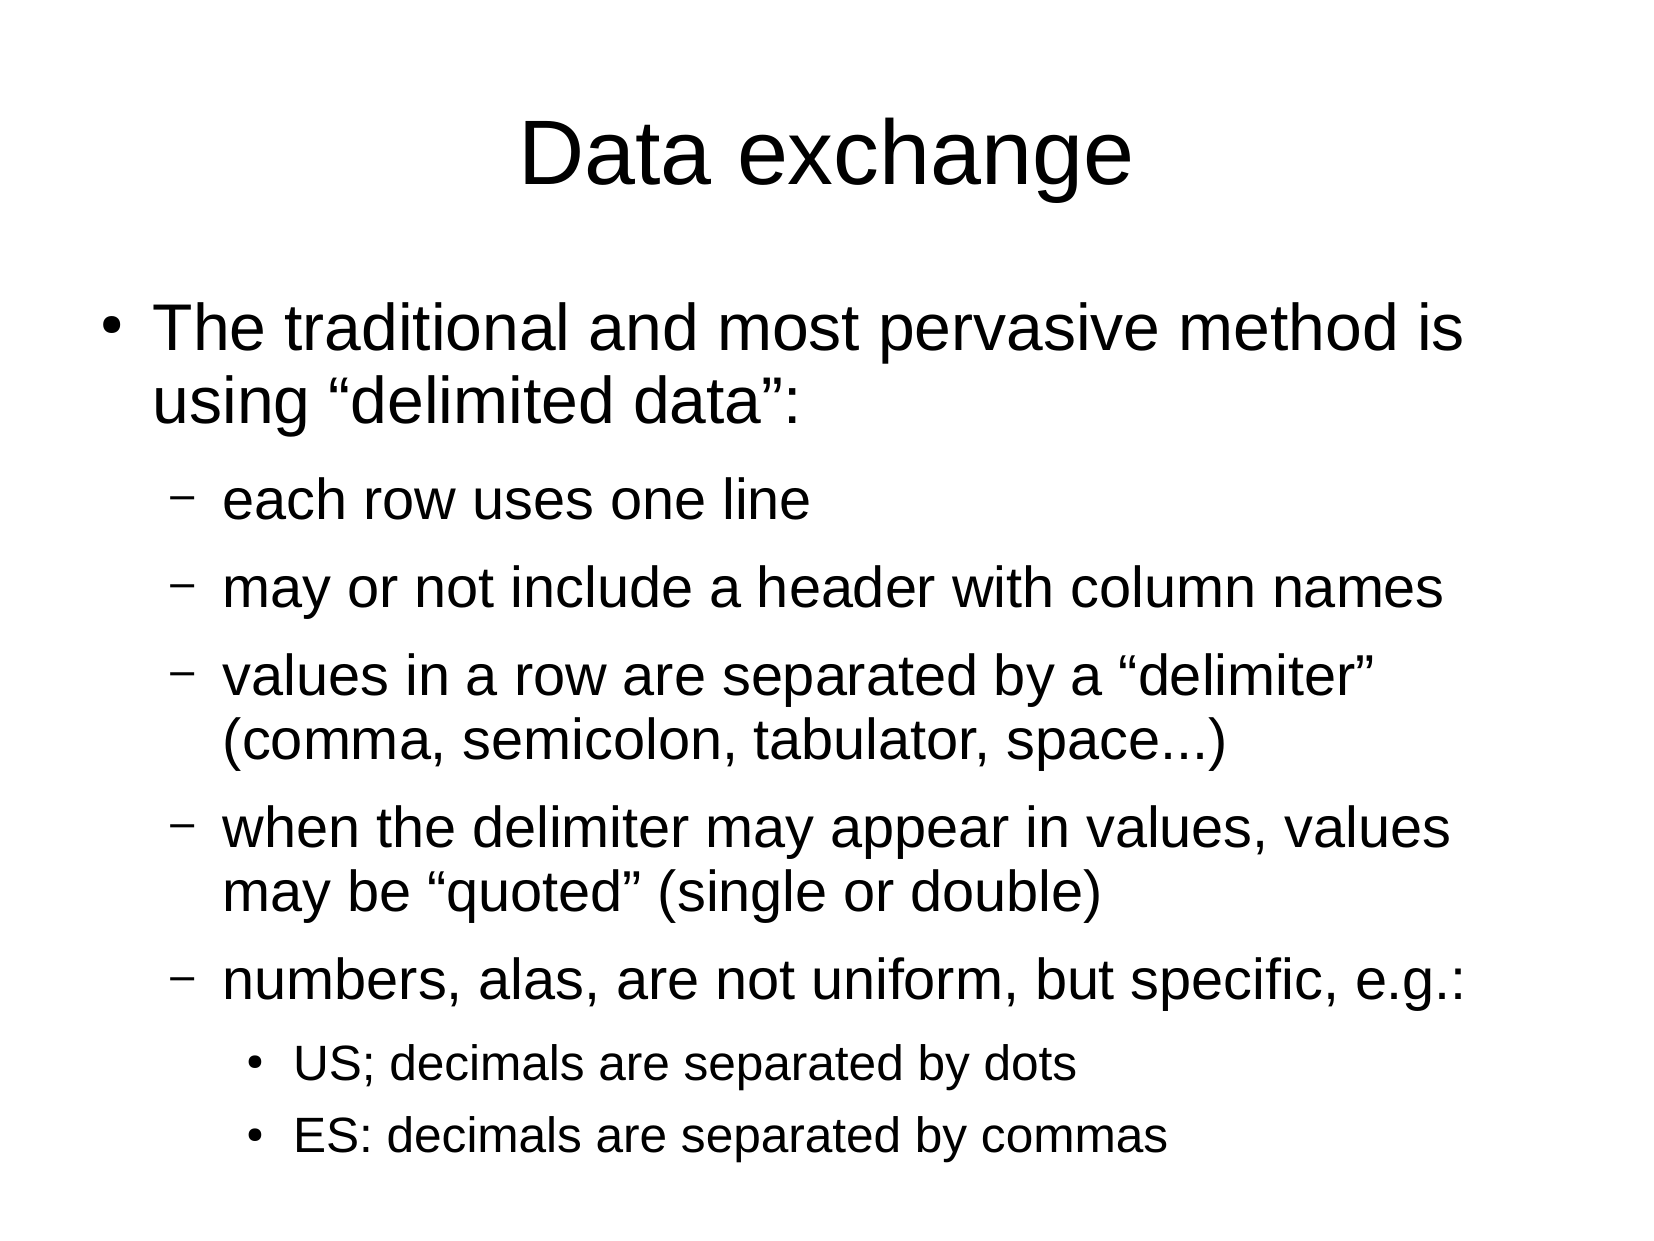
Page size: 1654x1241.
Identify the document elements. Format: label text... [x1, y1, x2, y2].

list The traditional and most pervasive method is using “delimited data”: each row uses one line may or not include a header with column names values in a row are separated by a “delimiter” (comma, semicolon, tabulator, space...) when the delimiter may appear in values, values may be “quoted” (single or double) numbers, alas, are not uniform, but specific, e.g.: US; decimals are separated by dots ES: decimals are separated by commas [82, 290, 1571, 1170]
title Data exchange [82, 49, 1571, 257]
